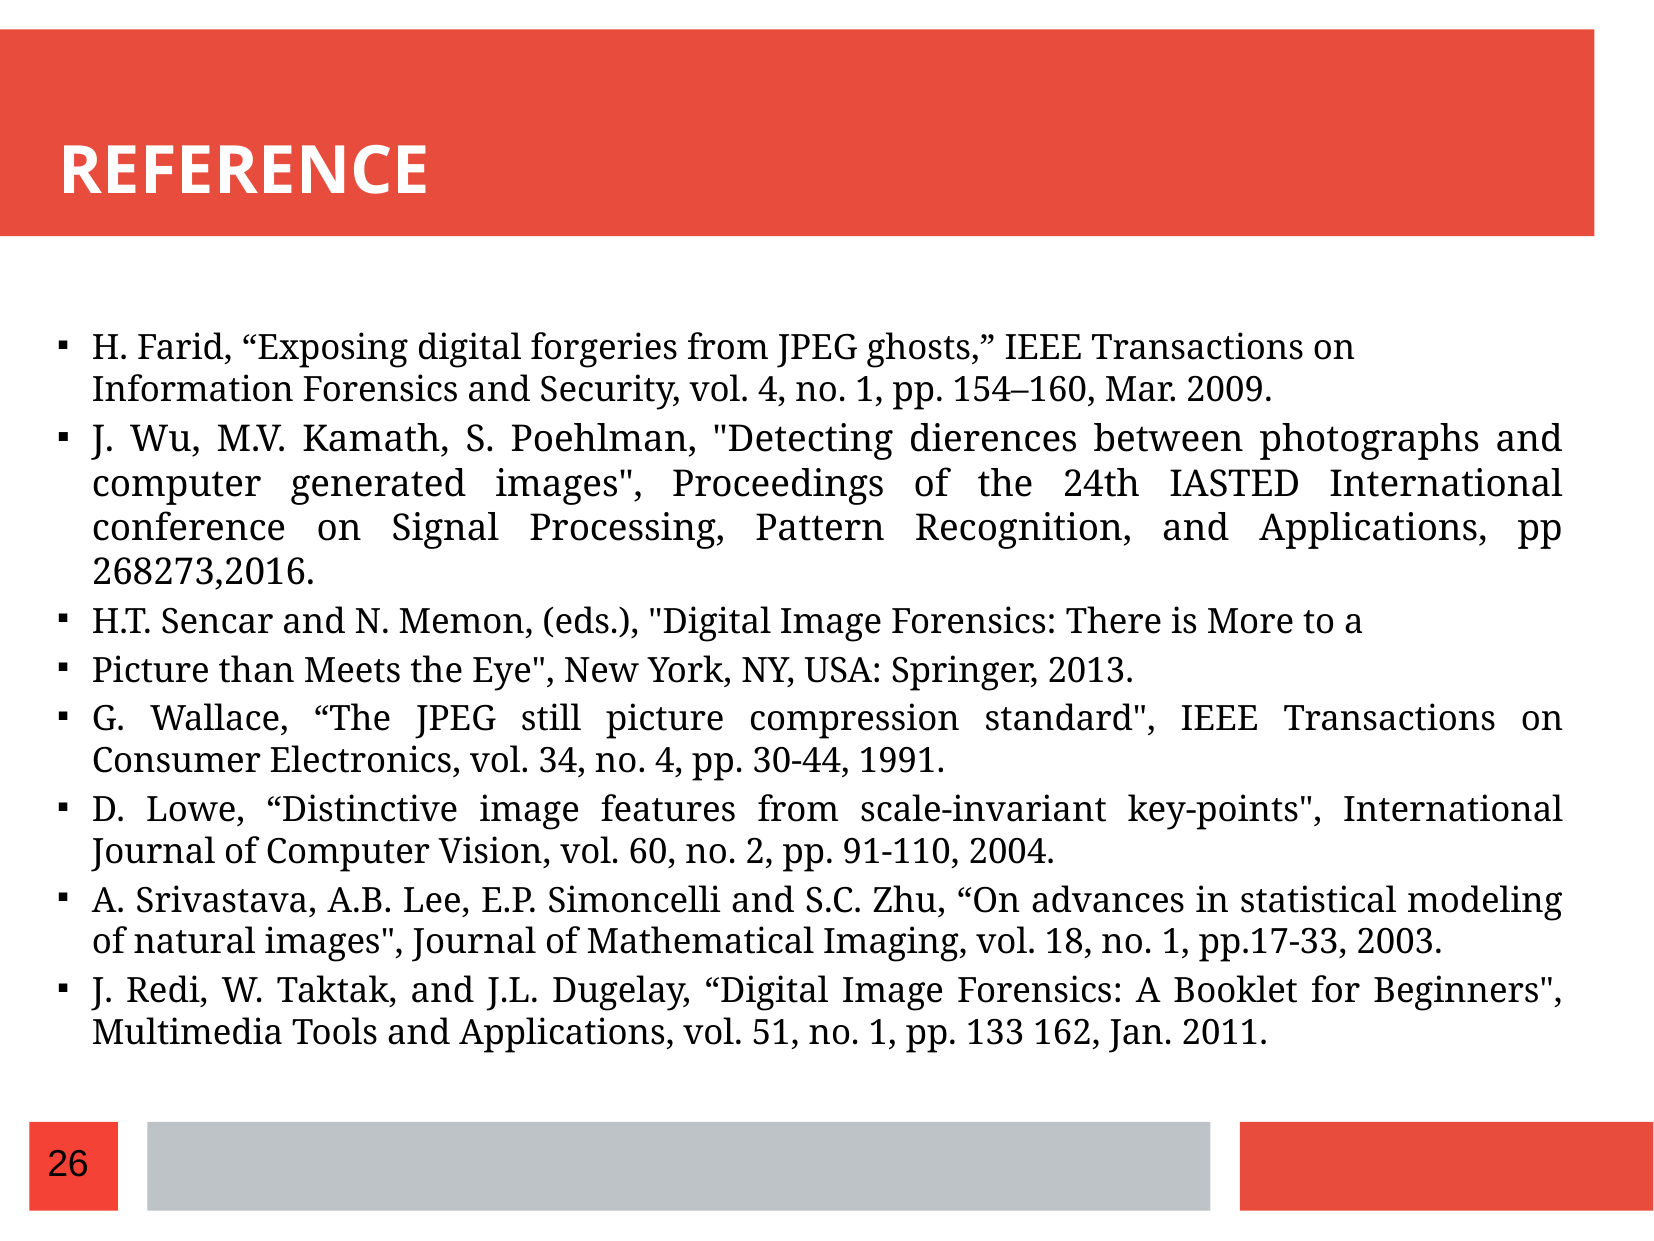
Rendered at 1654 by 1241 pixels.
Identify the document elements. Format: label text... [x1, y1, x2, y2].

text_box H. Farid, “Exposing digital forgeries from JPEG ghosts,” IEEE Transactions on Information Forensics and Security, vol. 4, no. 1, pp. 154–160, Mar. 2009. J. Wu, M.V. Kamath, S. Poehlman, "Detecting dierences between photographs and computer generated images", Proceedings of the 24th IASTED International conference on Signal Processing, Pattern Recognition, and Applications, pp 268273,2016. H.T. Sencar and N. Memon, (eds.), "Digital Image Forensics: There is More to a Picture than Meets the Eye", New York, NY, USA: Springer, 2013. G. Wallace, “The JPEG still picture compression standard", IEEE Transactions on Consumer Electronics, vol. 34, no. 4, pp. 30-44, 1991. D. Lowe, “Distinctive image features from scale-invariant key-points", International Journal of Computer Vision, vol. 60, no. 2, pp. 91-110, 2004. A. Srivastava, A.B. Lee, E.P. Simoncelli and S.C. Zhu, “On advances in statistical modeling of natural images", Journal of Mathematical Imaging, vol. 18, no. 1, pp.17-33, 2003. J. Redi, W. Taktak, and J.L. Dugelay, “Digital Image Forensics: A Booklet for Beginners", Multimedia Tools and Applications, vol. 51, no. 1, pp. 133 162, Jan. 2011. [58, 324, 1565, 1093]
text_box <number> [32, 1134, 662, 1205]
text_box REFERENCE [58, 59, 1595, 207]
